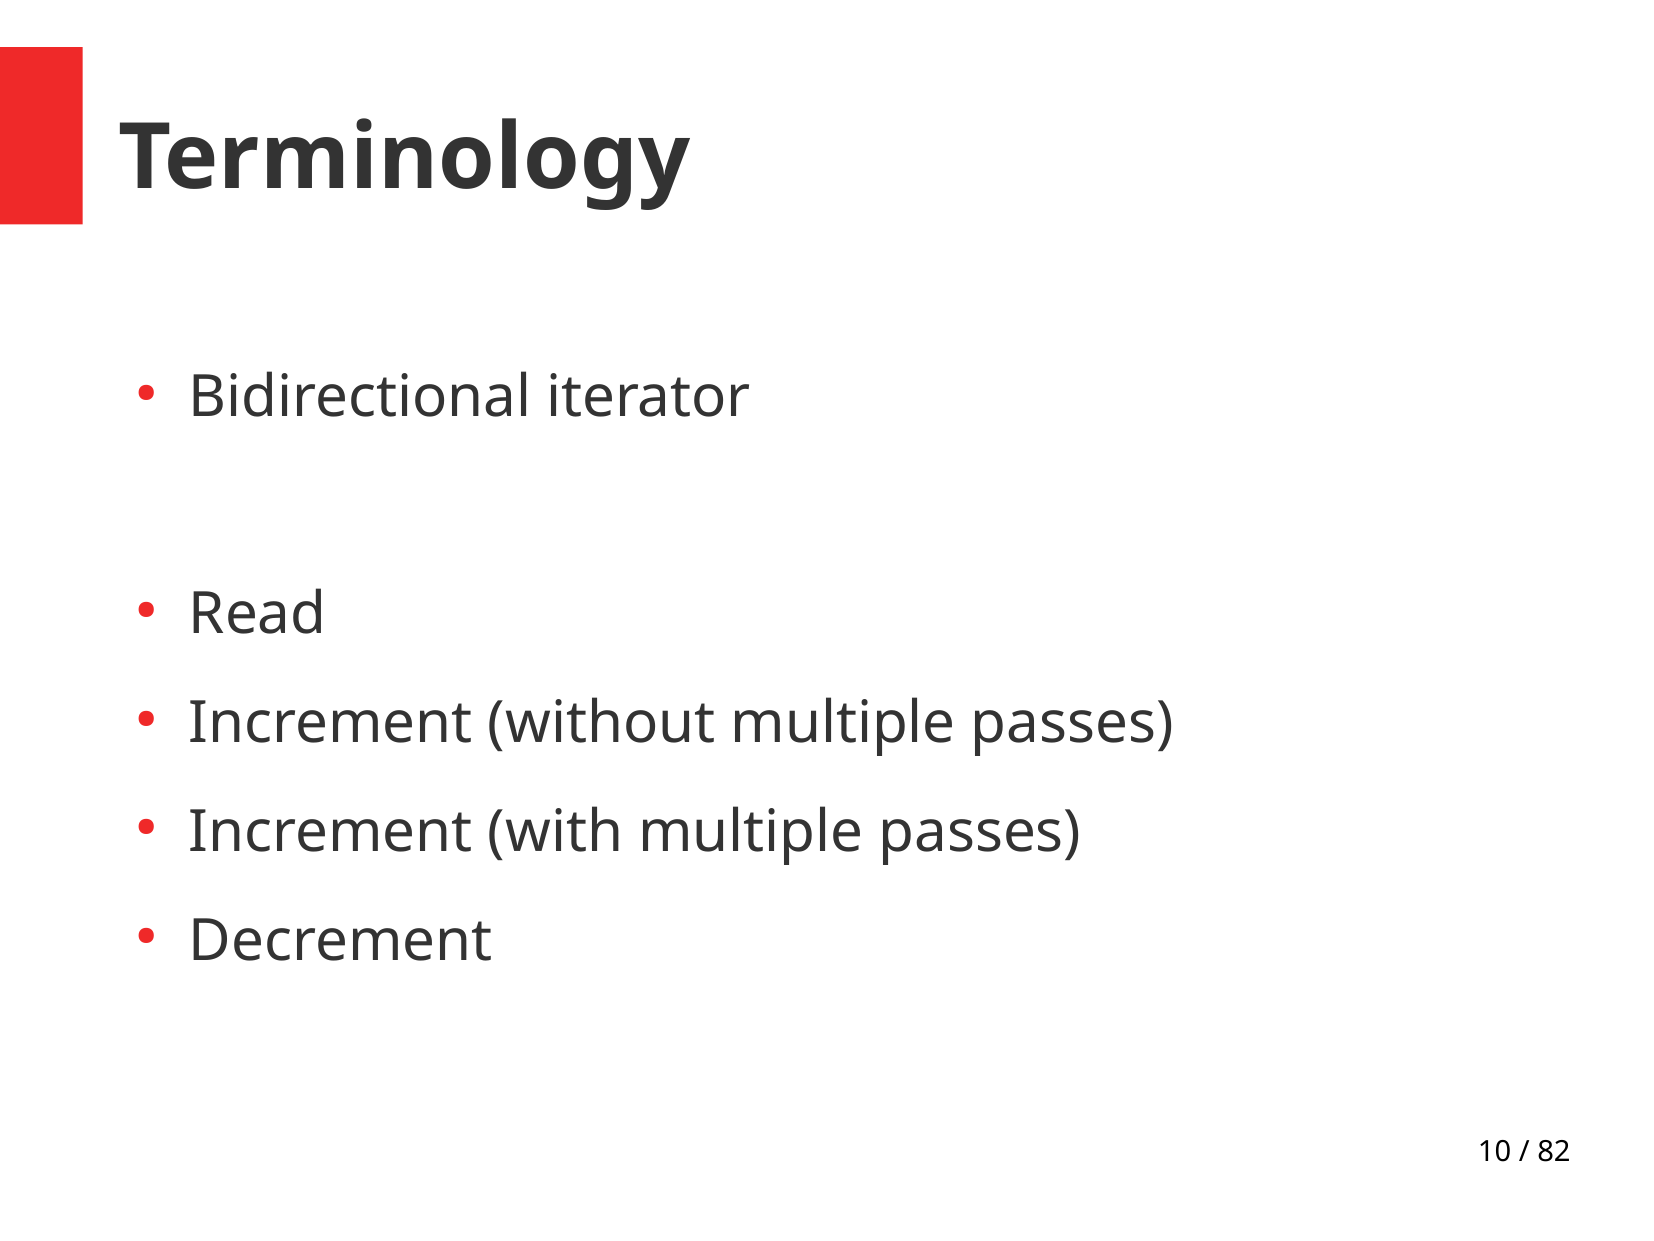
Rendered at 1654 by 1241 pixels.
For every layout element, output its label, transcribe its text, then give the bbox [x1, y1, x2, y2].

list Bidirectional iterator Read Increment (without multiple passes) Increment (with multiple passes) Decrement [118, 354, 1536, 1074]
title Terminology [118, 49, 1571, 257]
